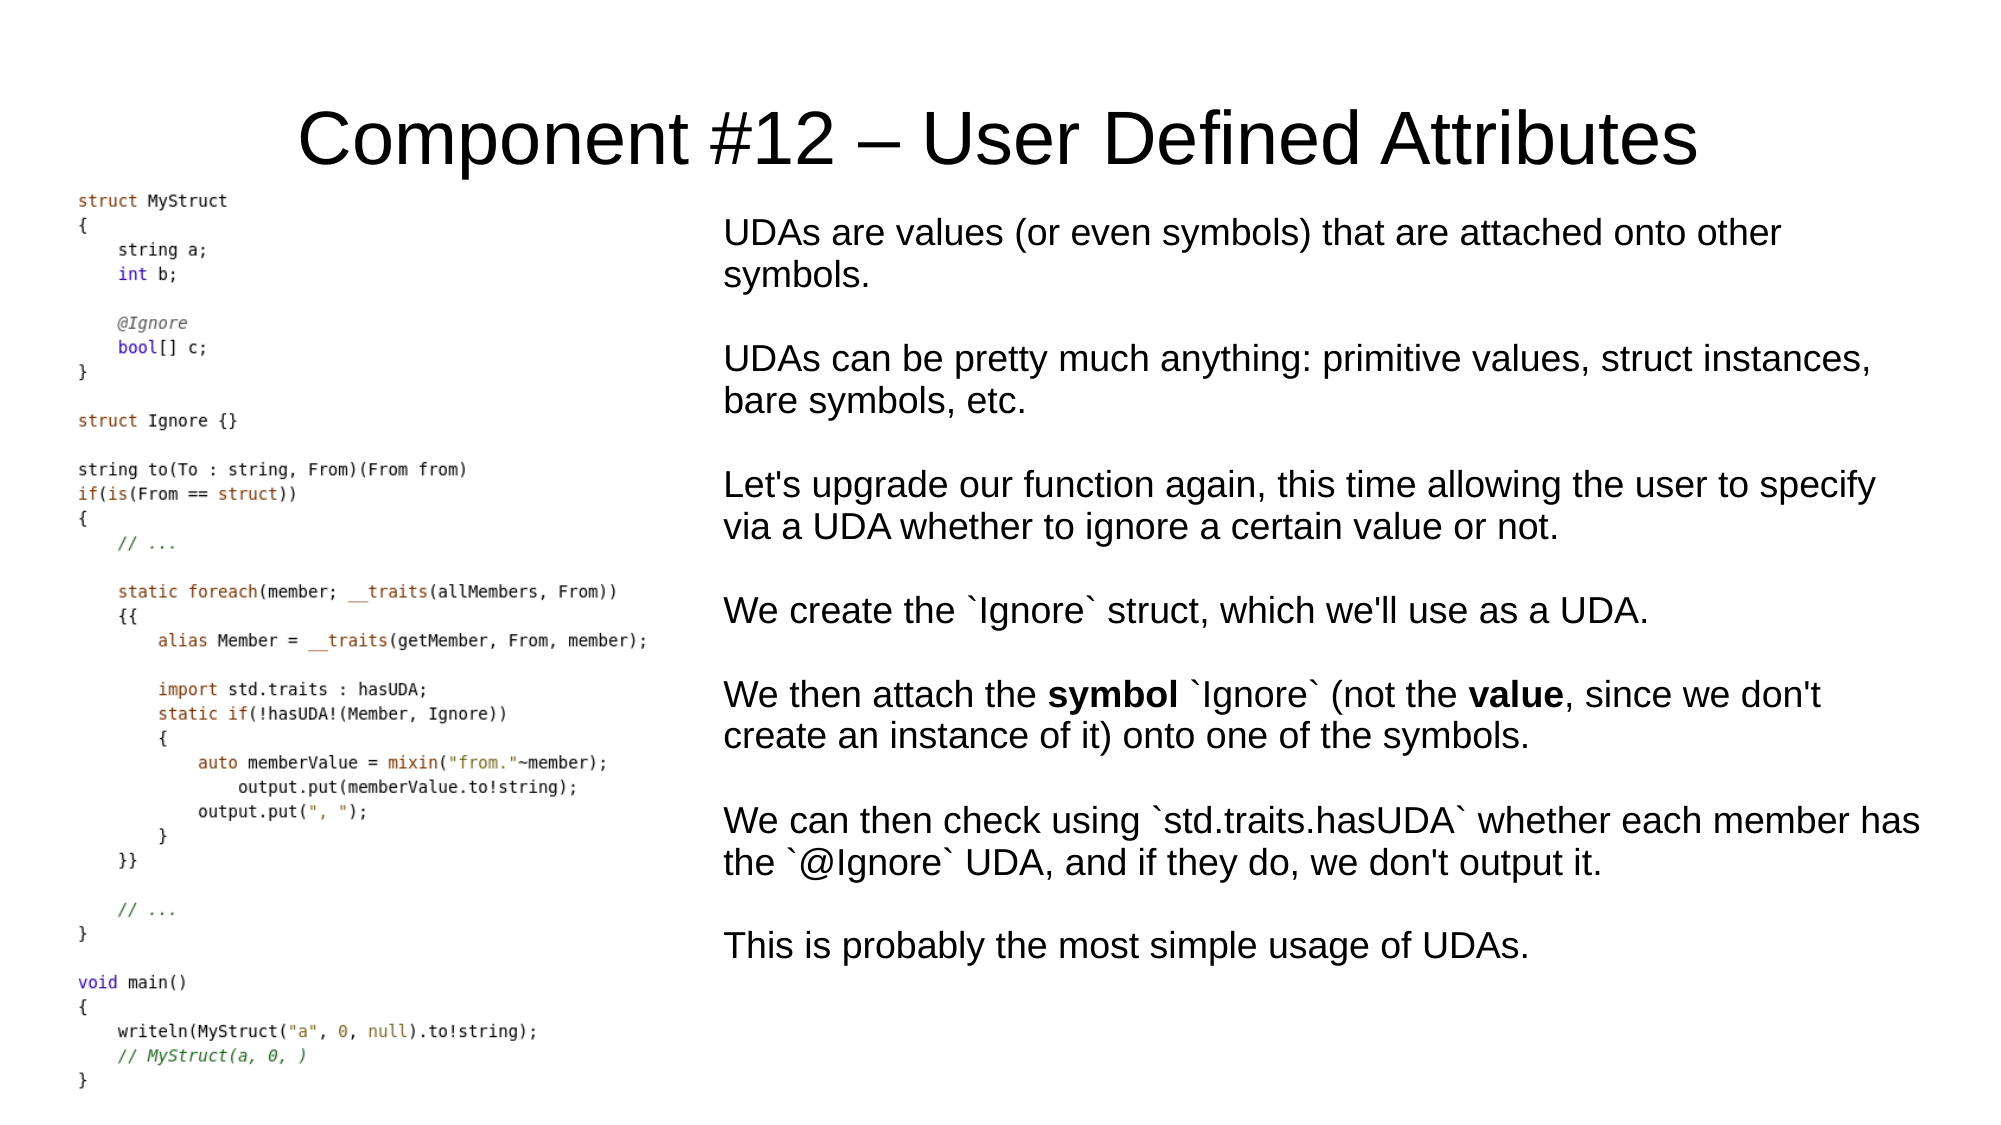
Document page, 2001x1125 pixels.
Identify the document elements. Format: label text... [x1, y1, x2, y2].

title Component #12 – User Defined Attributes [99, 44, 1900, 233]
text_box UDAs are values (or even symbols) that are attached onto other symbols. UDAs can be pretty much anything: primitive values, struct instances, bare symbols, etc. Let's upgrade our function again, this time allowing the user to specify via a UDA whether to ignore a certain value or not. We create the `Ignore` struct, which we'll use as a UDA. We then attach the symbol `Ignore` (not the value, since we don't create an instance of it) onto one of the symbols. We can then check using `std.traits.hasUDA` whether each member has the `@Ignore` UDA, and if they do, we don't output it. This is probably the most simple usage of UDAs. [708, 203, 1949, 975]
picture [78, 191, 670, 1102]
